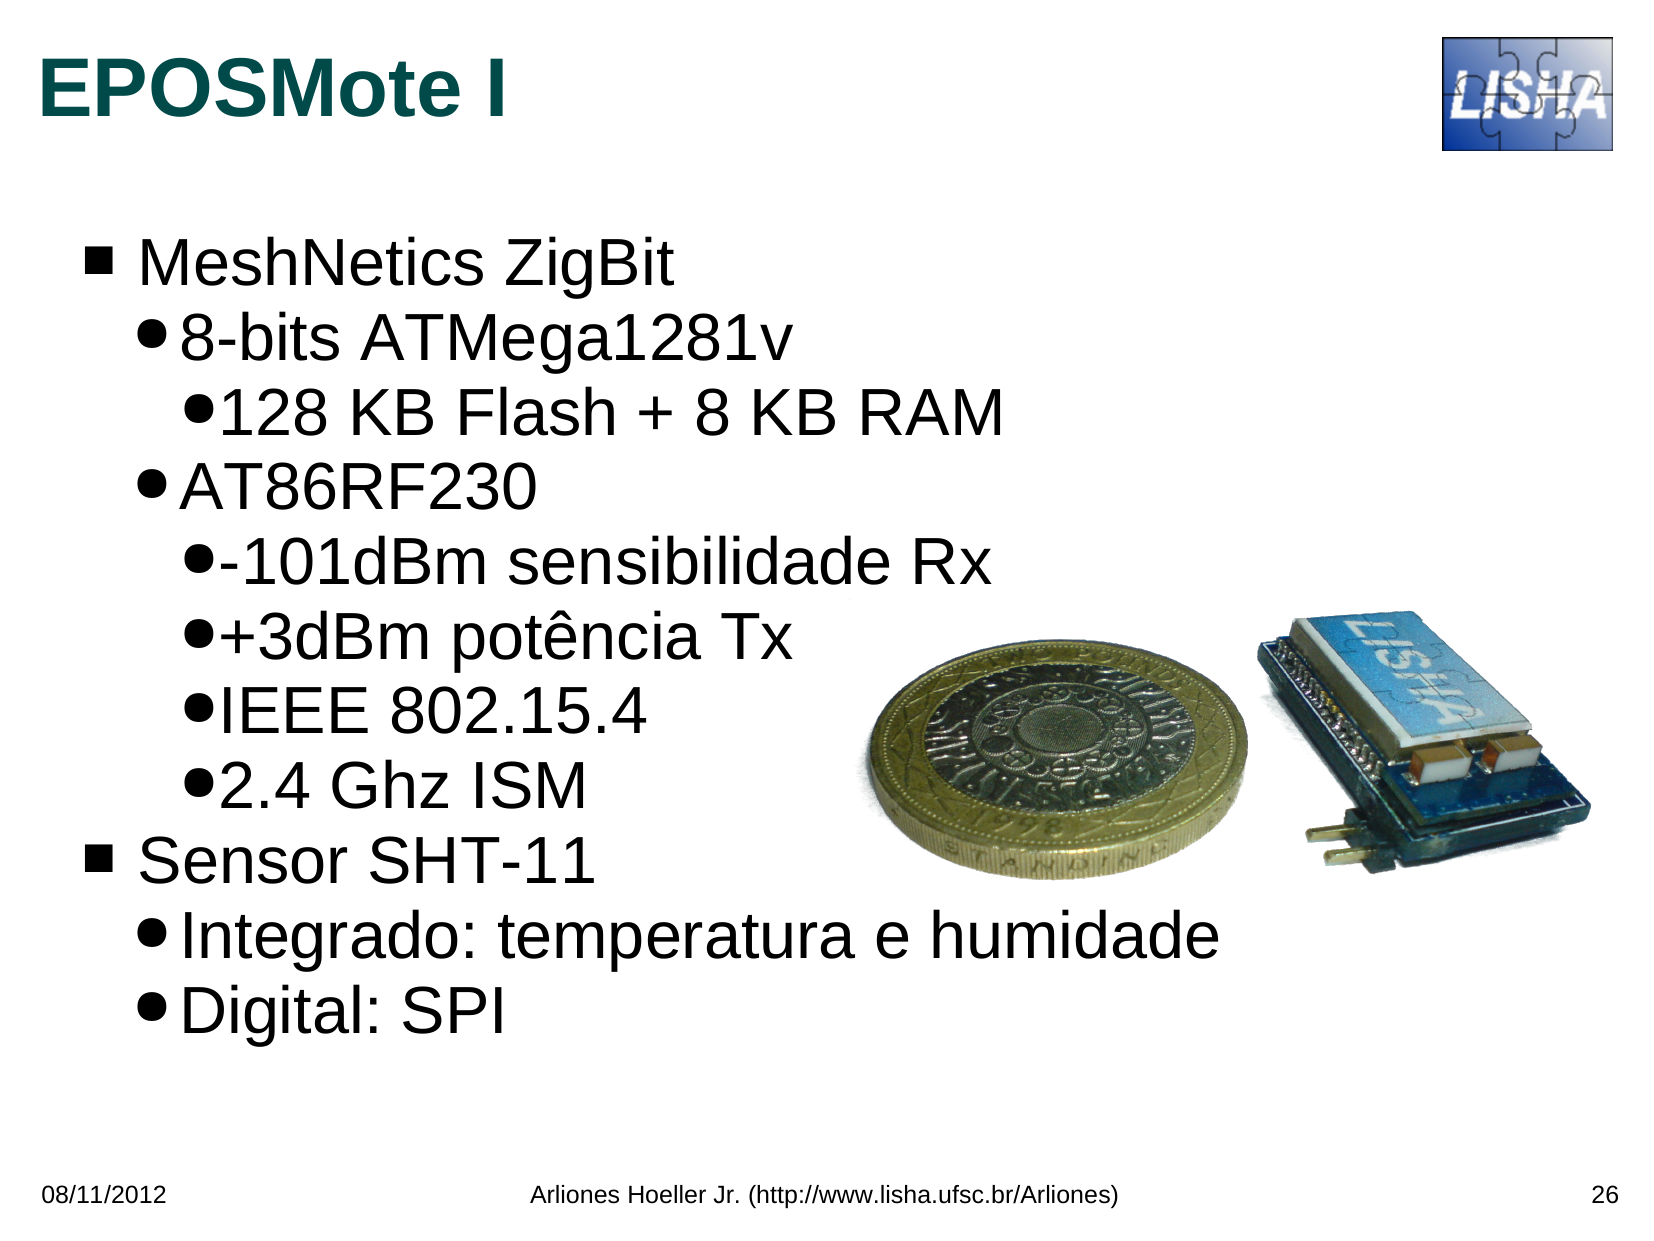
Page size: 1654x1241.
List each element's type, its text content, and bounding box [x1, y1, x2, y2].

picture [1442, 37, 1613, 151]
title EPOSMote I [37, 37, 1426, 151]
list MeshNetics ZigBit 8-bits ATMega1281v 128 KB Flash + 8 KB RAM AT86RF230 -101dBm sensibilidade Rx +3dBm potência Tx IEEE 802.15.4 2.4 Ghz ISM Sensor SHT-11 Integrado: temperatura e humidade Digital: SPI [37, 225, 1613, 1163]
